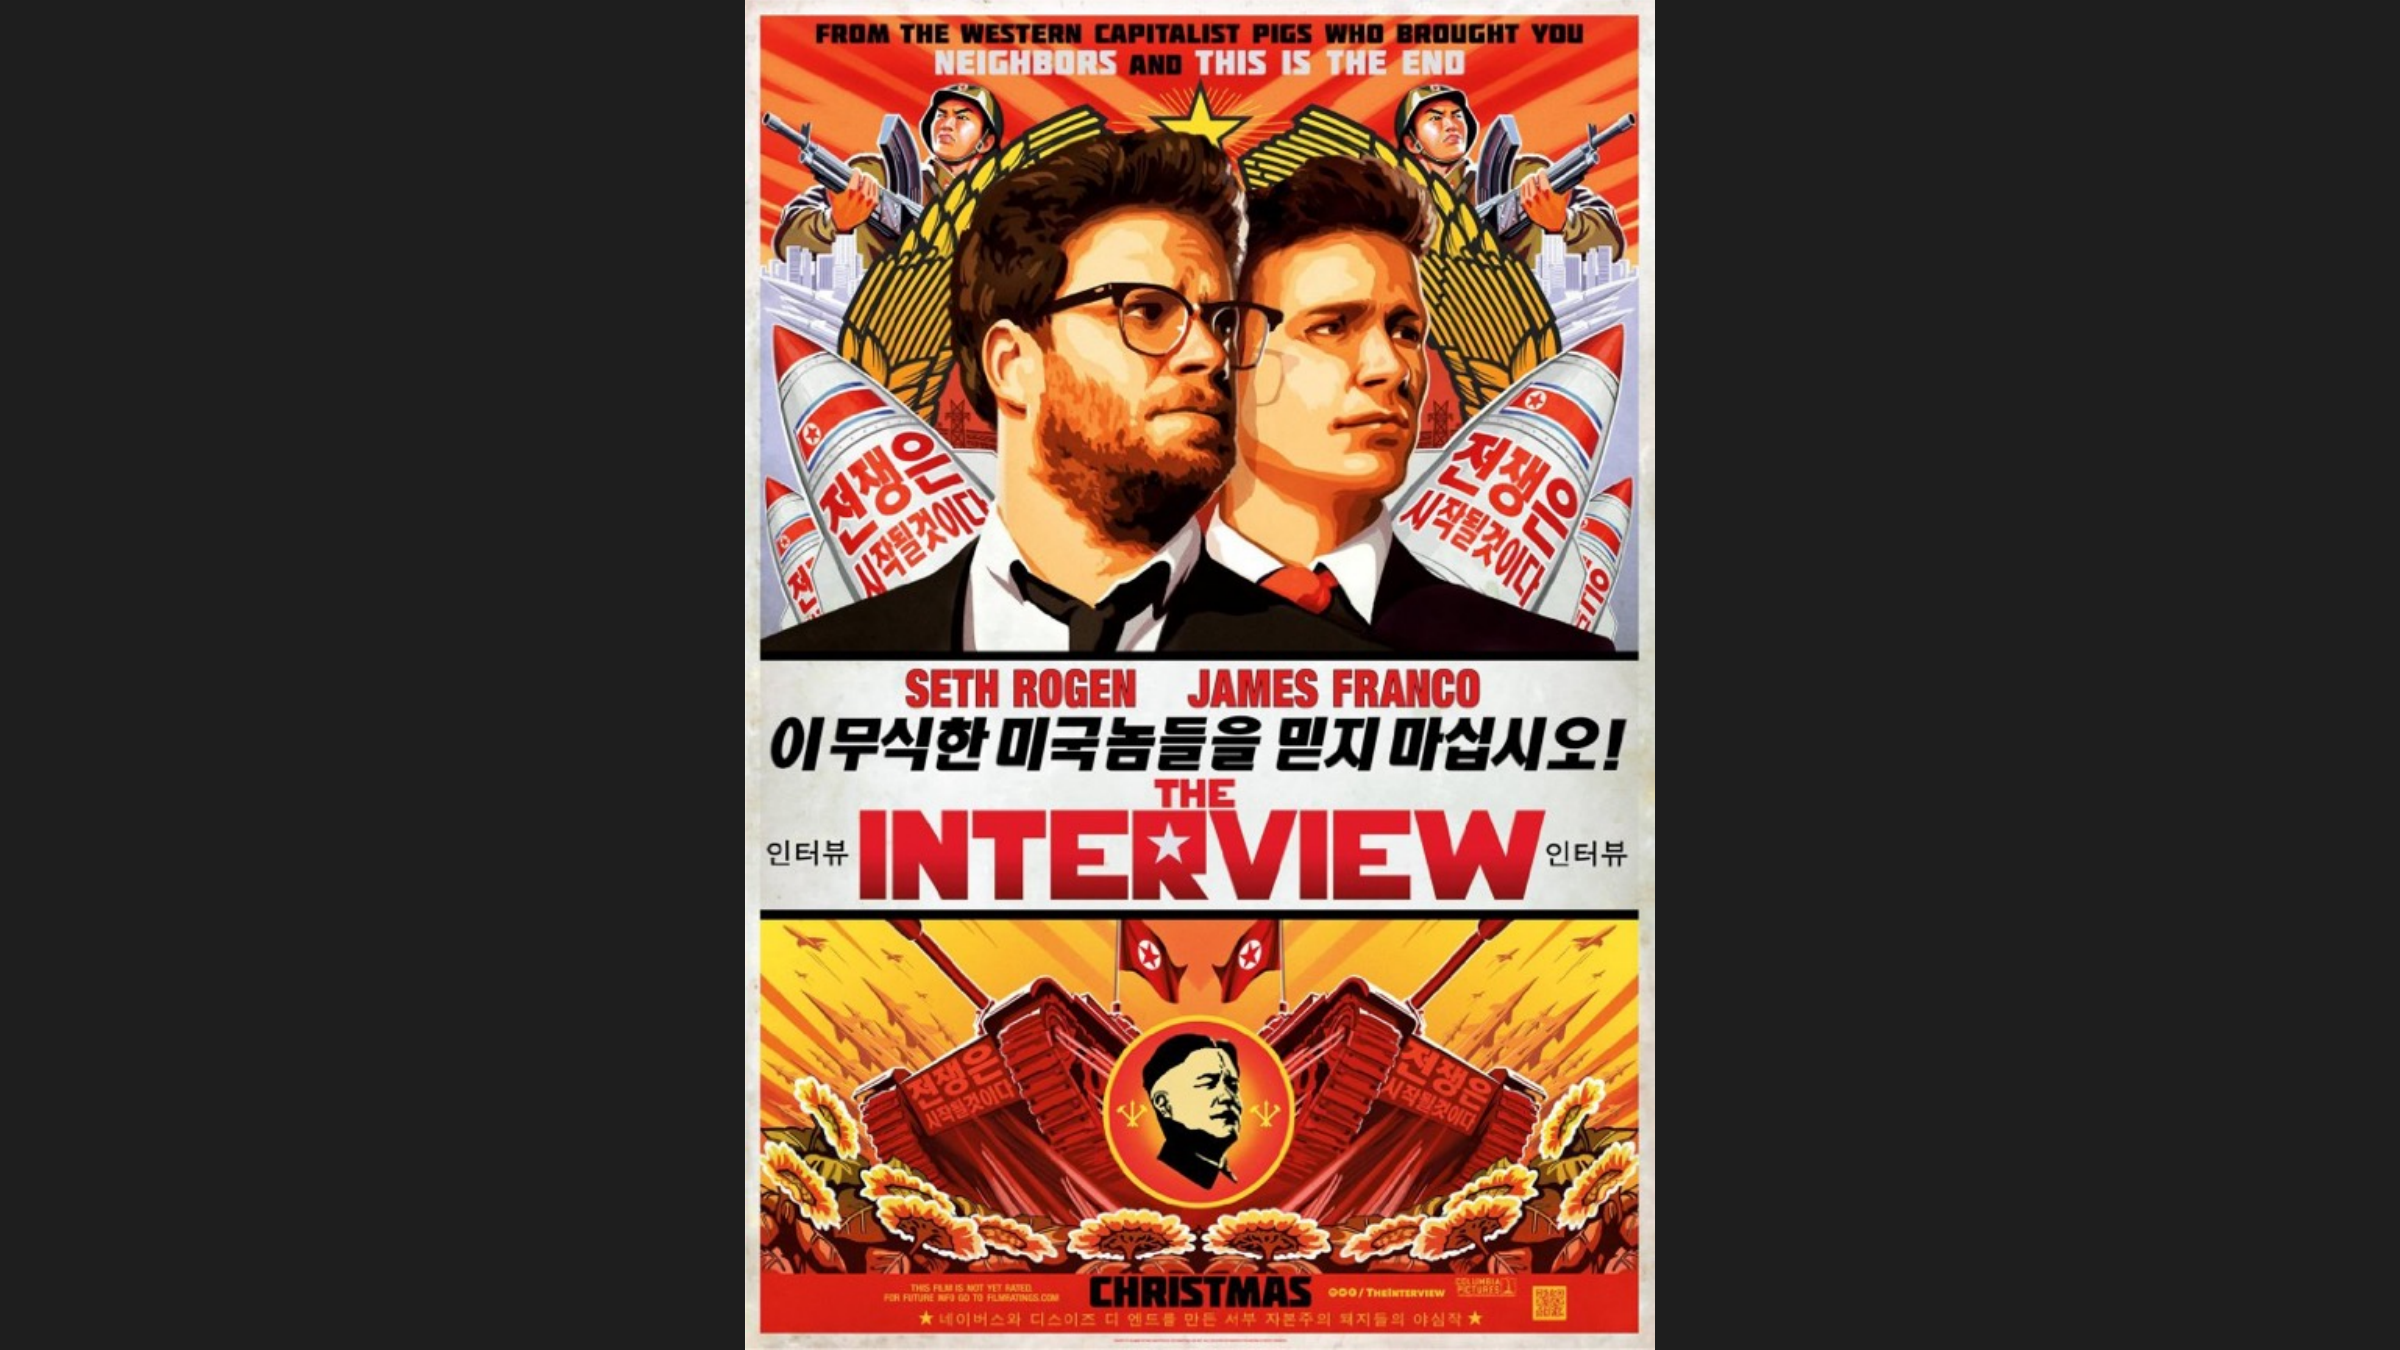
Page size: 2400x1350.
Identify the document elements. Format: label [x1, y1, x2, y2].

picture [745, 0, 1655, 1350]
